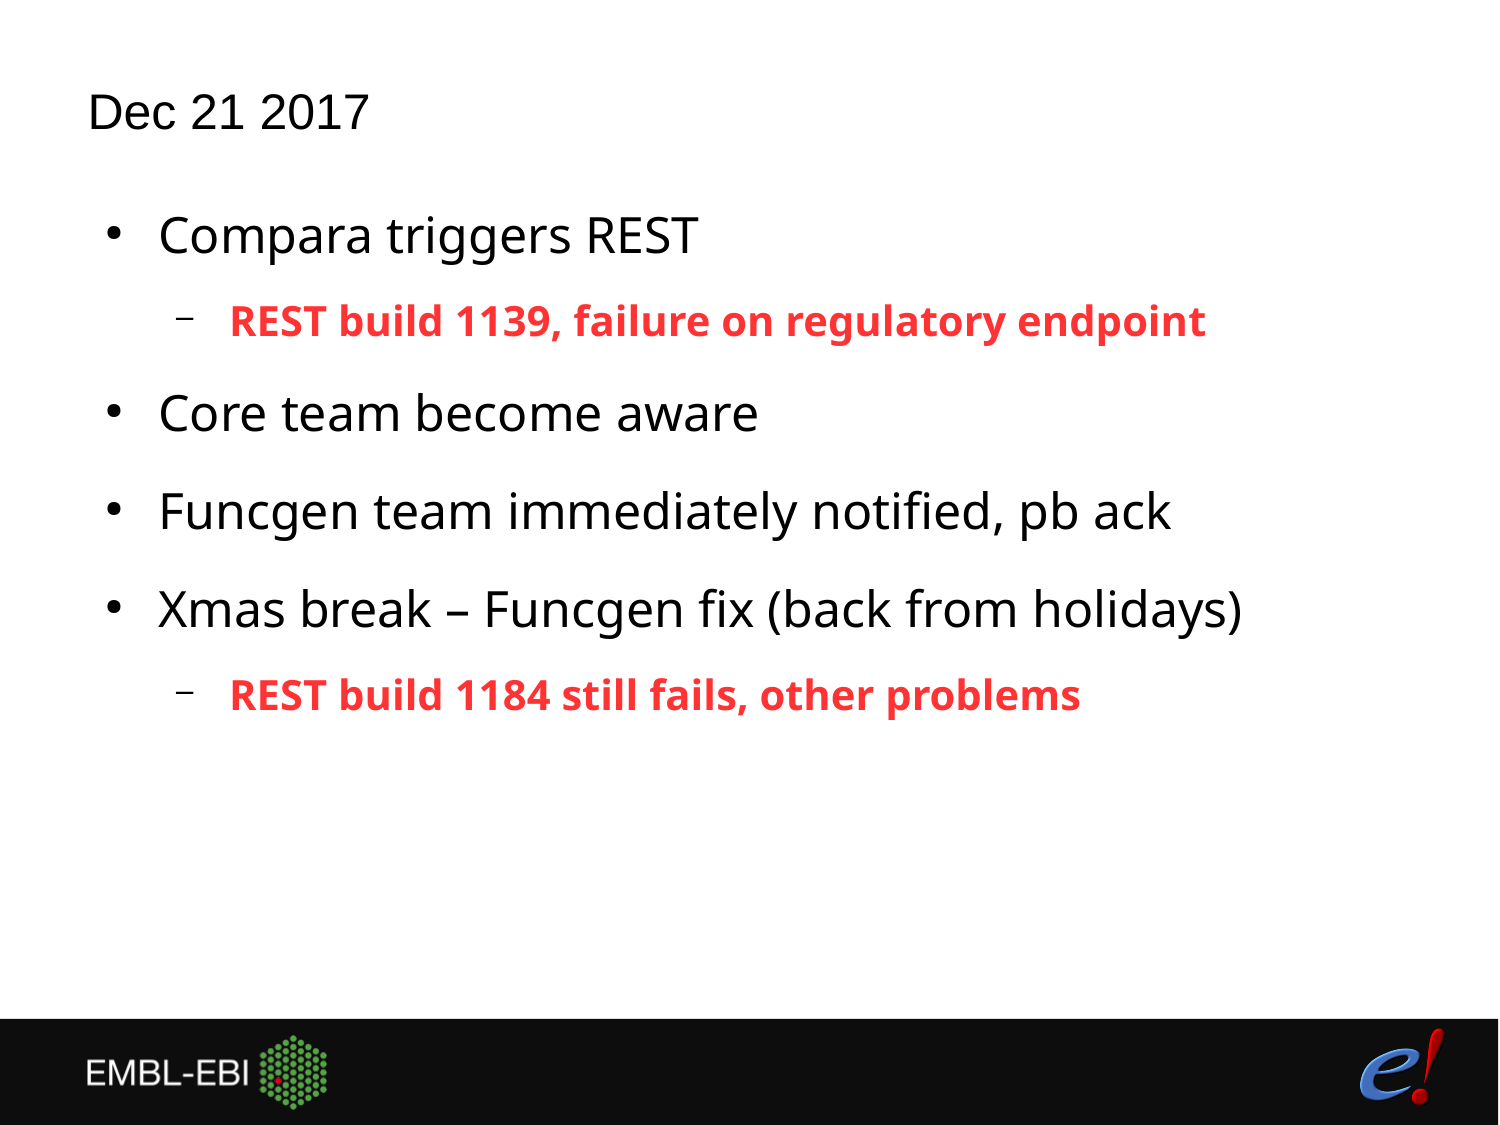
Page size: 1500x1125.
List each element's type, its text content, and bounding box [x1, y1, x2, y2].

list Compara triggers REST REST build 1139, failure on regulatory endpoint Core team become aware Funcgen team immediately notified, pb ack Xmas break – Funcgen fix (back from holidays) REST build 1184 still fails, other problems [87, 200, 1425, 914]
title Dec 21 2017 [87, 50, 1425, 175]
picture [1357, 1026, 1448, 1112]
picture [87, 1035, 327, 1110]
